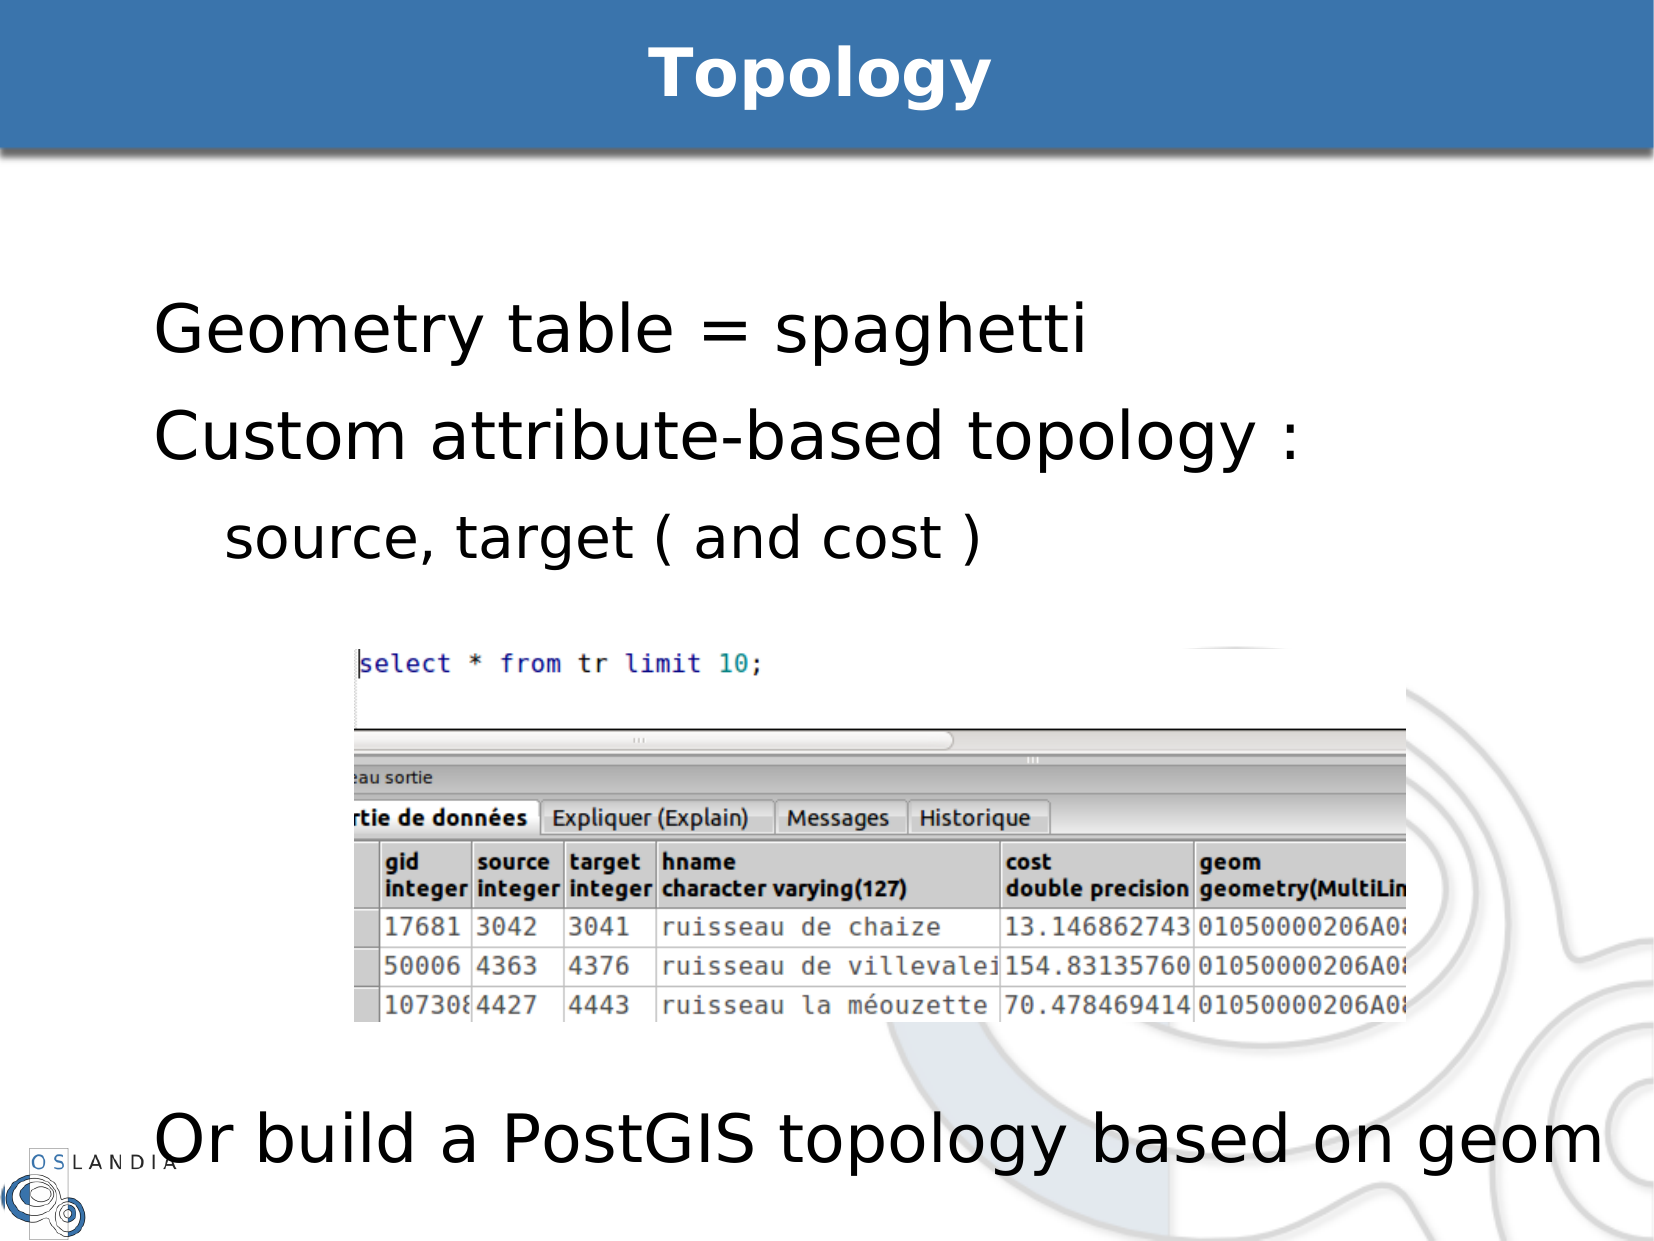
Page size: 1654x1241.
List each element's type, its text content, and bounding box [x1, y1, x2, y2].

title Topology [76, 0, 1565, 148]
list Geometry table = spaghetti Custom attribute-based topology : source, target ( and cost ) Or build a PostGIS topology based on geom [82, 290, 1625, 1179]
picture [0, 0, 1654, 1241]
